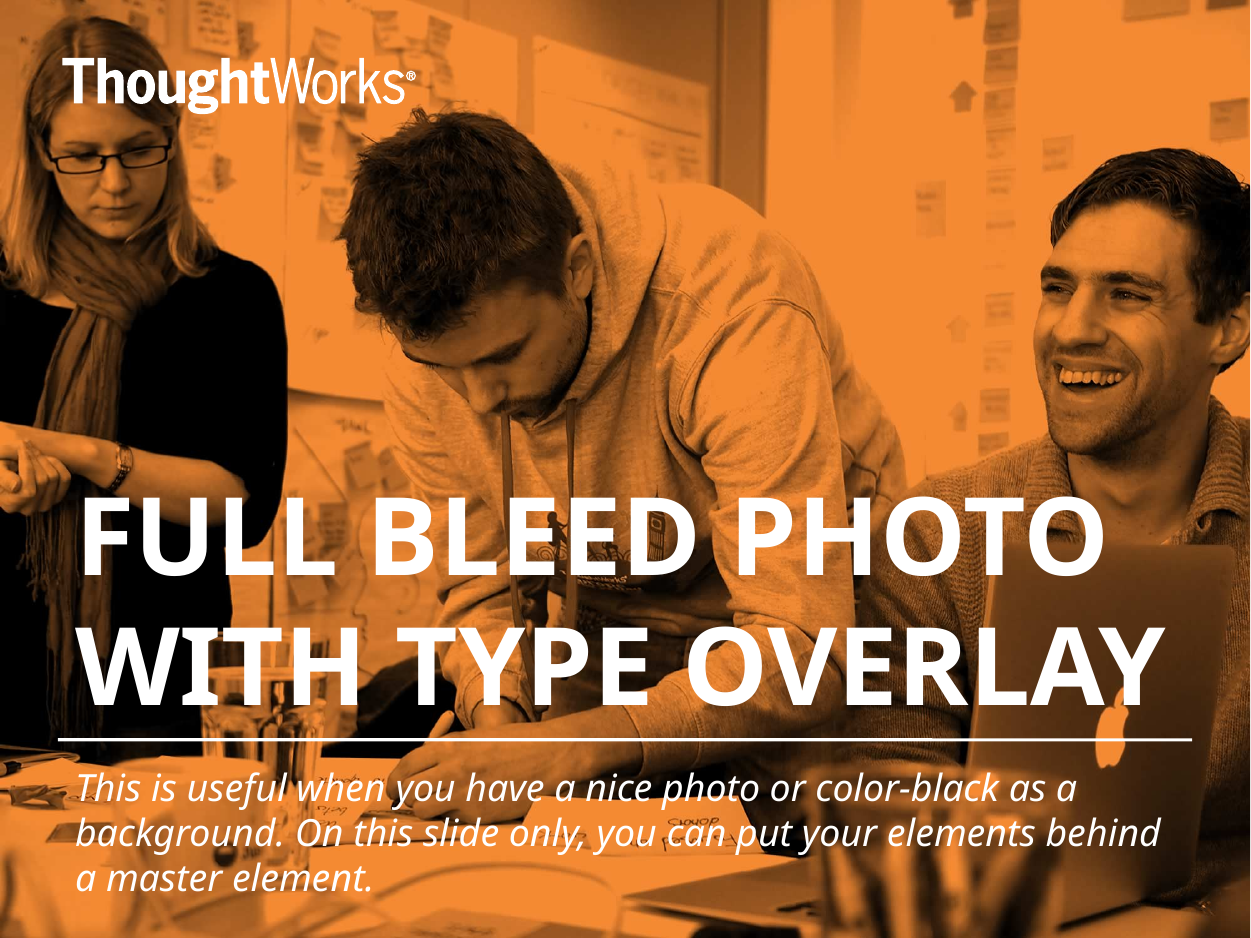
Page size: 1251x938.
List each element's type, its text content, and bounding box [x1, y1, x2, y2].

list This is useful when you have a nice photo or color-black as a background. On this slide only, you can put your elements behind a master element. [62, 751, 1188, 909]
title FULL BLEED PHOTO WITH TYPE OVERLAY [62, 437, 1188, 740]
picture [0, 0, 1251, 938]
